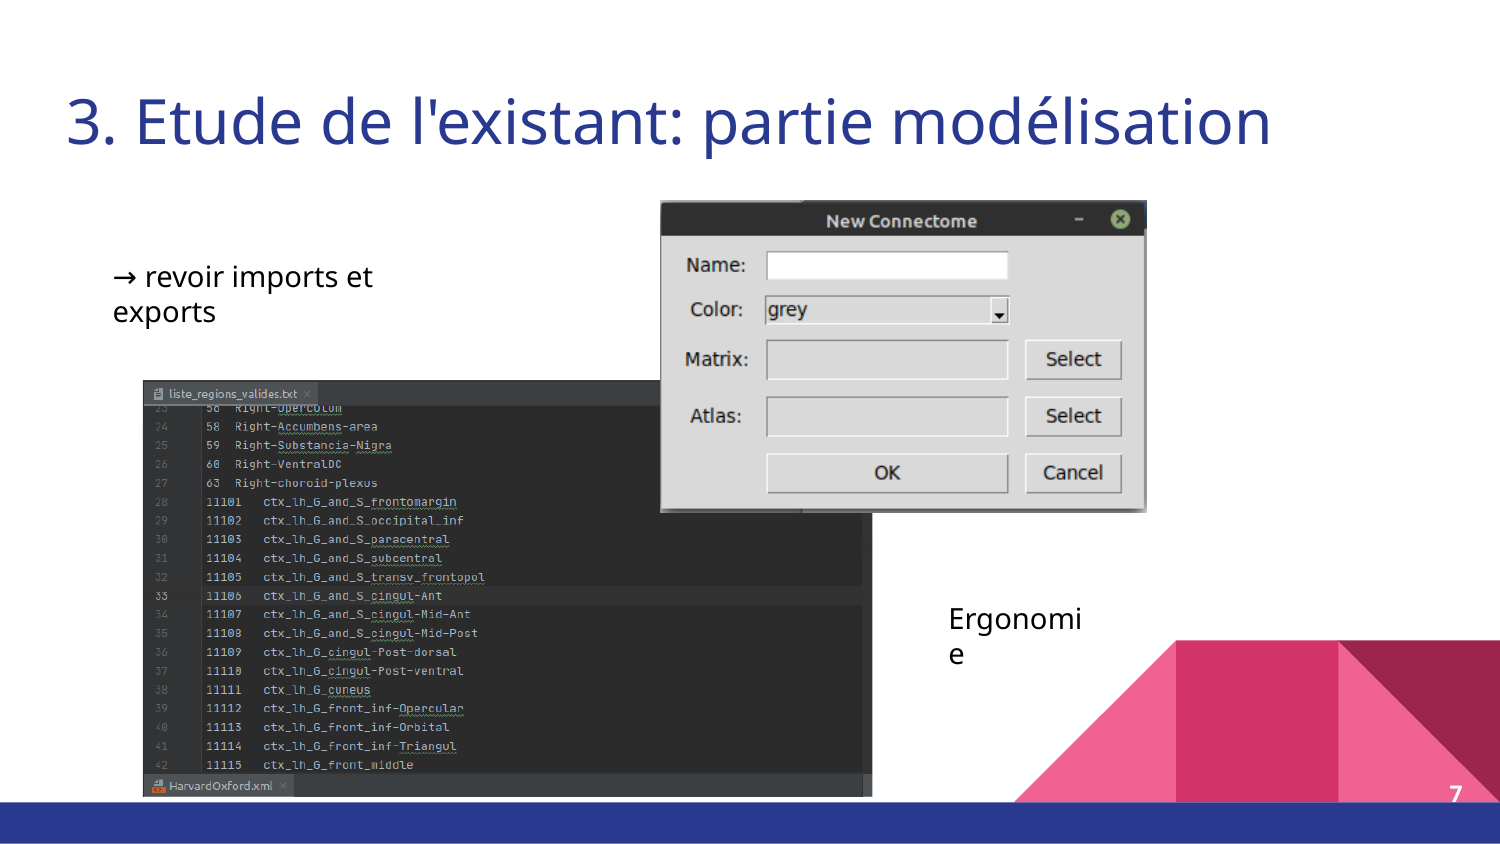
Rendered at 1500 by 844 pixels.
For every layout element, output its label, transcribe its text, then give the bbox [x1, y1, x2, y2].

picture [142, 200, 1147, 797]
text_box Ergonomie [933, 585, 1114, 670]
slide_number <number> [1387, 762, 1478, 828]
title 3. Etude de l'existant: partie modélisation [51, 67, 1449, 167]
text_box → revoir imports et exports [97, 243, 482, 328]
